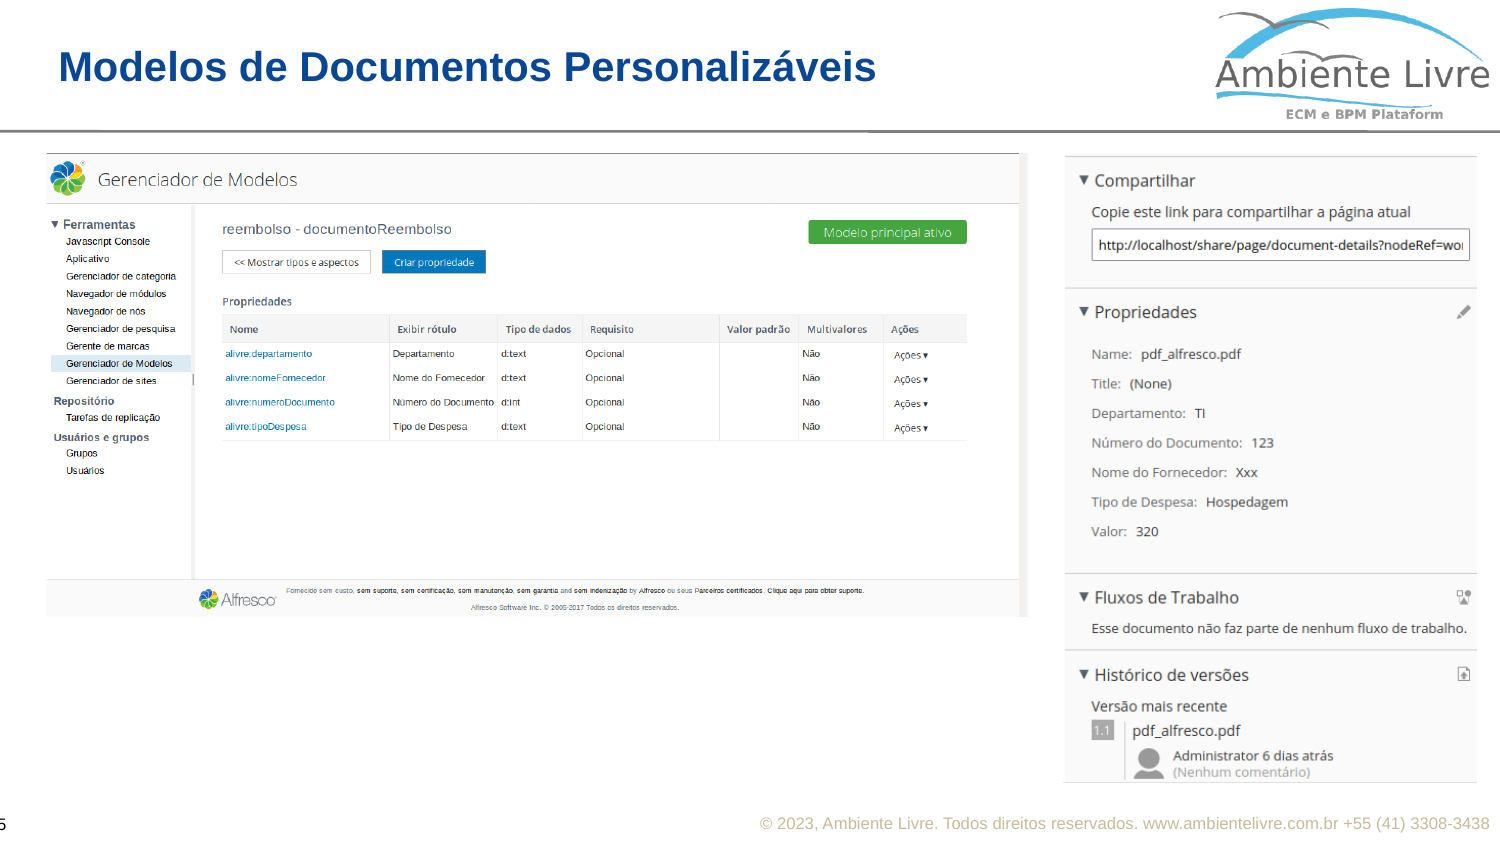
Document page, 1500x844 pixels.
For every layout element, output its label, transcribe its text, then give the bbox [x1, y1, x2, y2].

picture [1215, 8, 1489, 119]
picture [46, 153, 1477, 788]
title Modelos de Documentos Personalizáveis [43, 8, 1127, 129]
